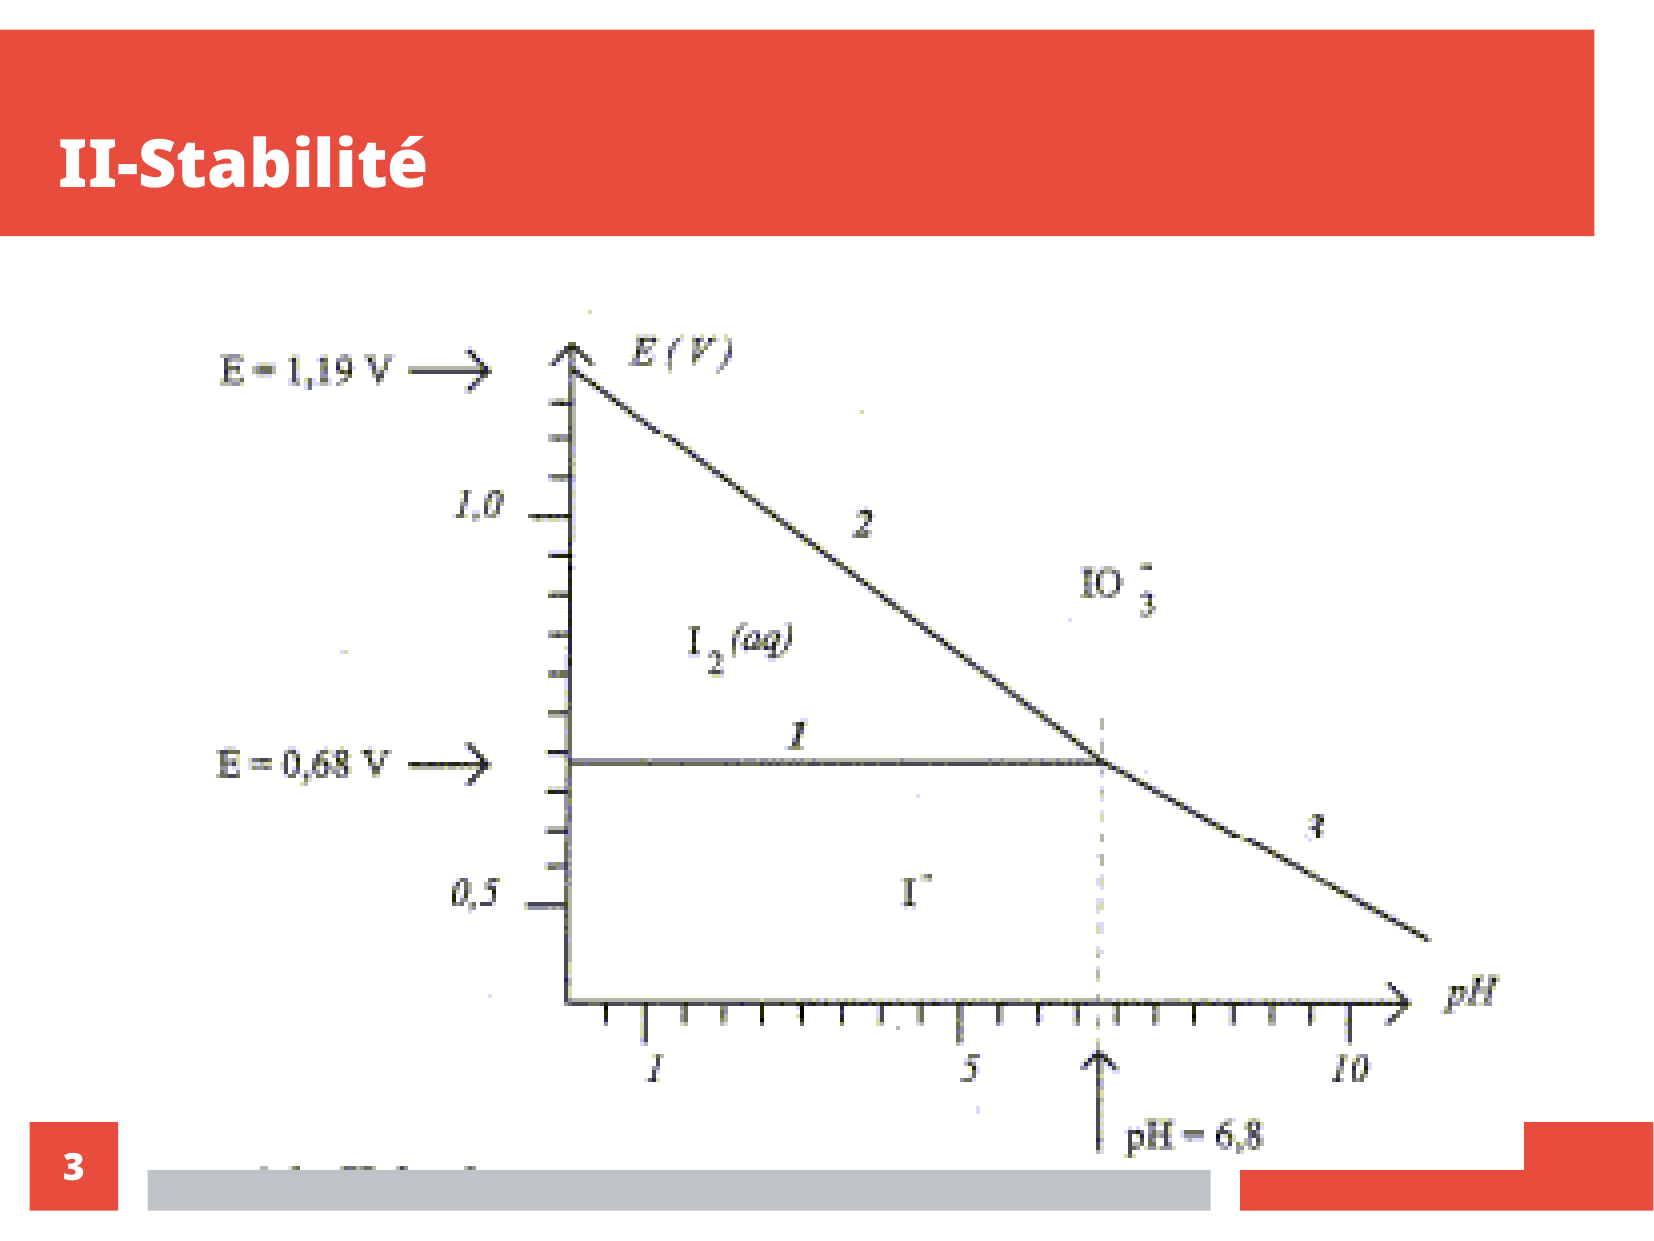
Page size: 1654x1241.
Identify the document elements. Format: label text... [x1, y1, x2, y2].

picture [141, 262, 1524, 1170]
title II-Stabilité [59, 59, 1595, 207]
